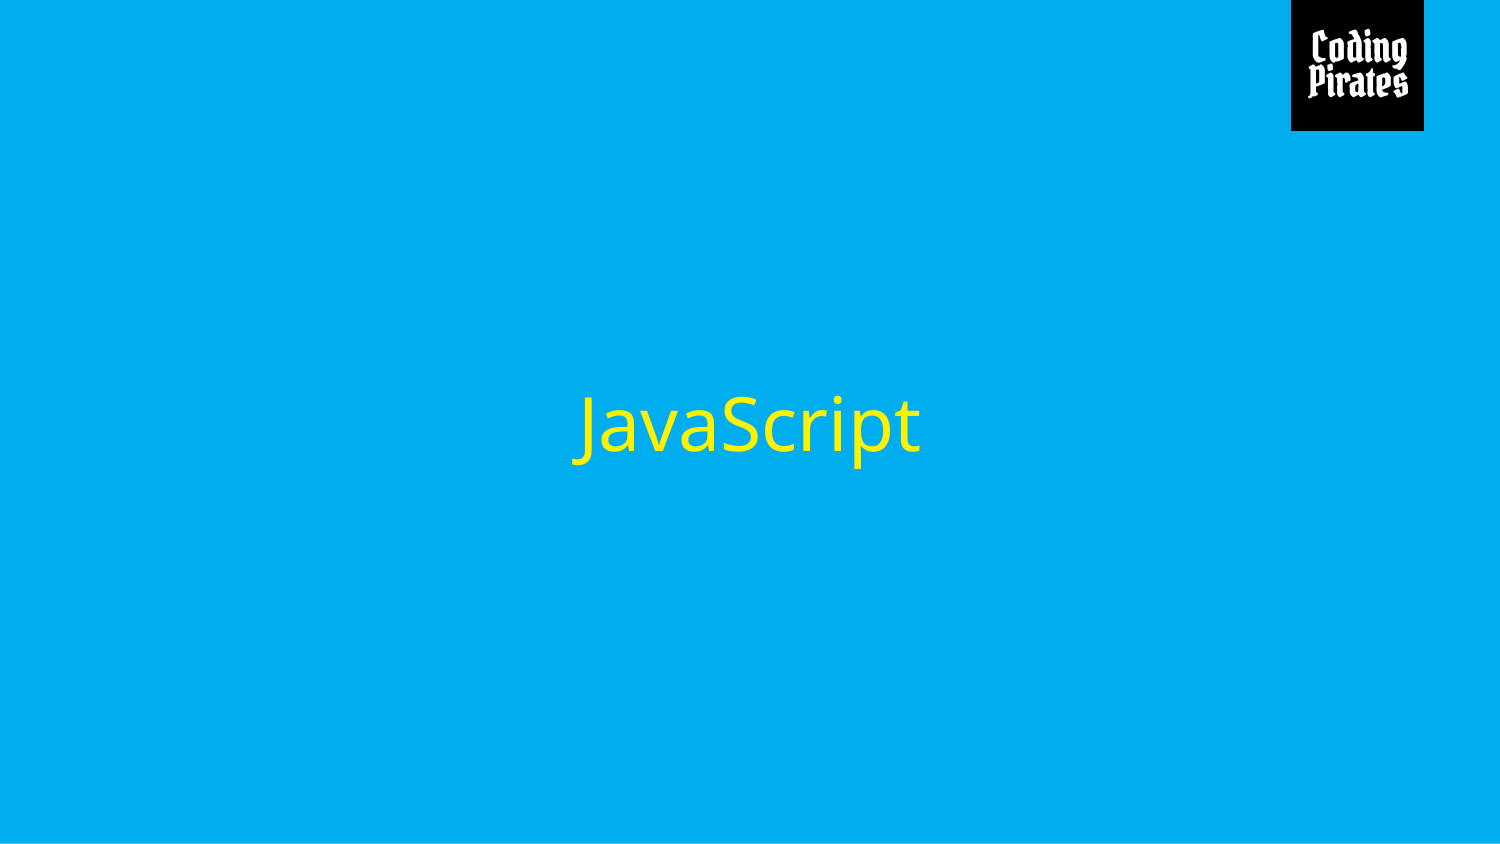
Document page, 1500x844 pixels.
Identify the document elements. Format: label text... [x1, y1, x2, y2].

title JavaScript [51, 352, 1449, 491]
picture [1292, 0, 1423, 130]
